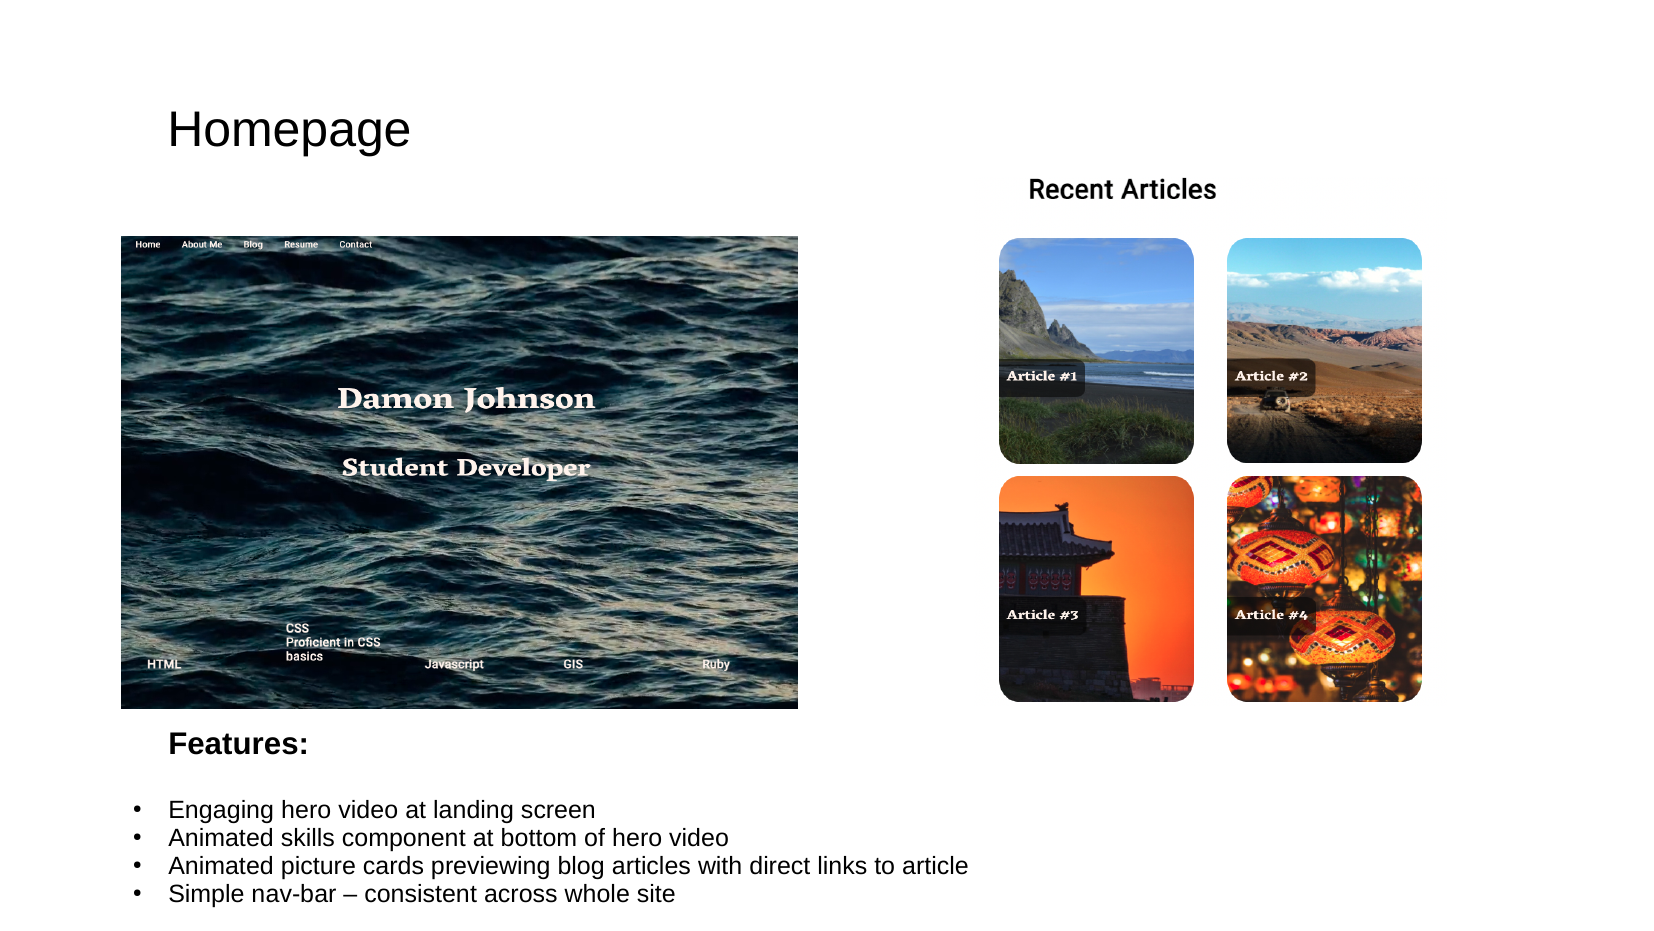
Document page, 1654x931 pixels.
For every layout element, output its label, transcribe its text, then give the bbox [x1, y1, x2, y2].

picture [121, 236, 798, 709]
picture [974, 177, 1447, 706]
text_box Features: Engaging hero video at landing screen Animated skills component at bottom of hero video Animated picture cards previewing blog articles with direct links to article Simple nav-bar – consistent across whole site [118, 719, 1565, 931]
title Homepage [0, 51, 1034, 207]
